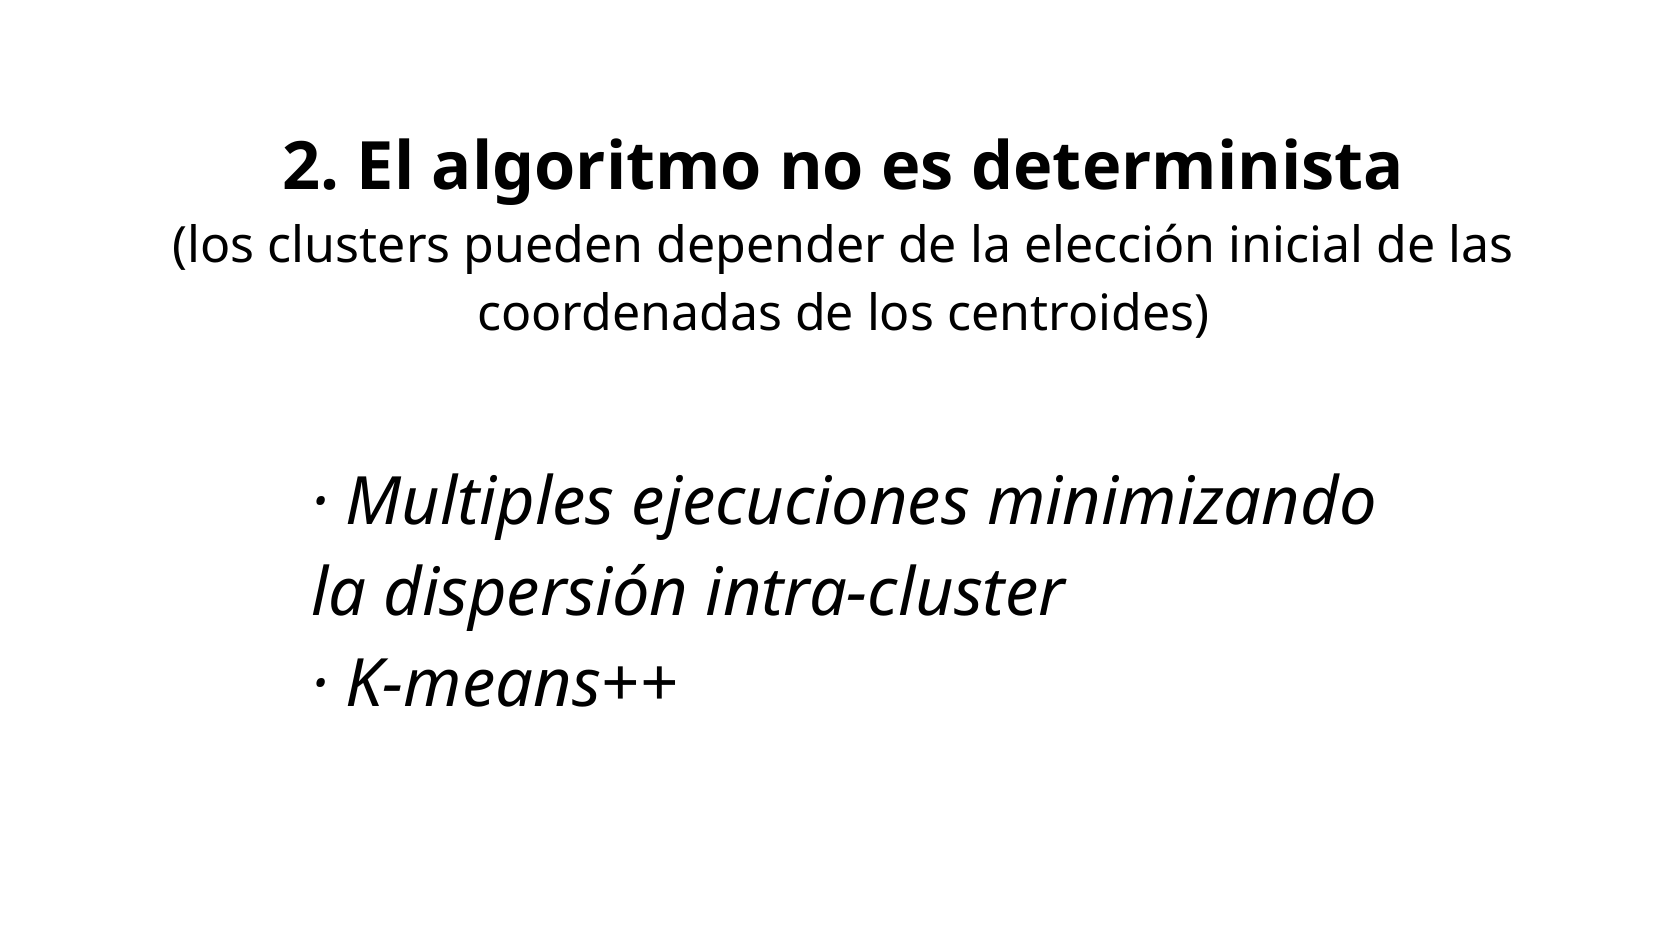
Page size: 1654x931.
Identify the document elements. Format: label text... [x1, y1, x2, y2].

text_box 2. El algoritmo no es determinista (los clusters pueden depender de la elección inicial de las coordenadas de los centroides) [101, 110, 1586, 329]
text_box · Multiples ejecuciones minimizando la dispersión intra-cluster · K-means++ [296, 445, 1464, 715]
